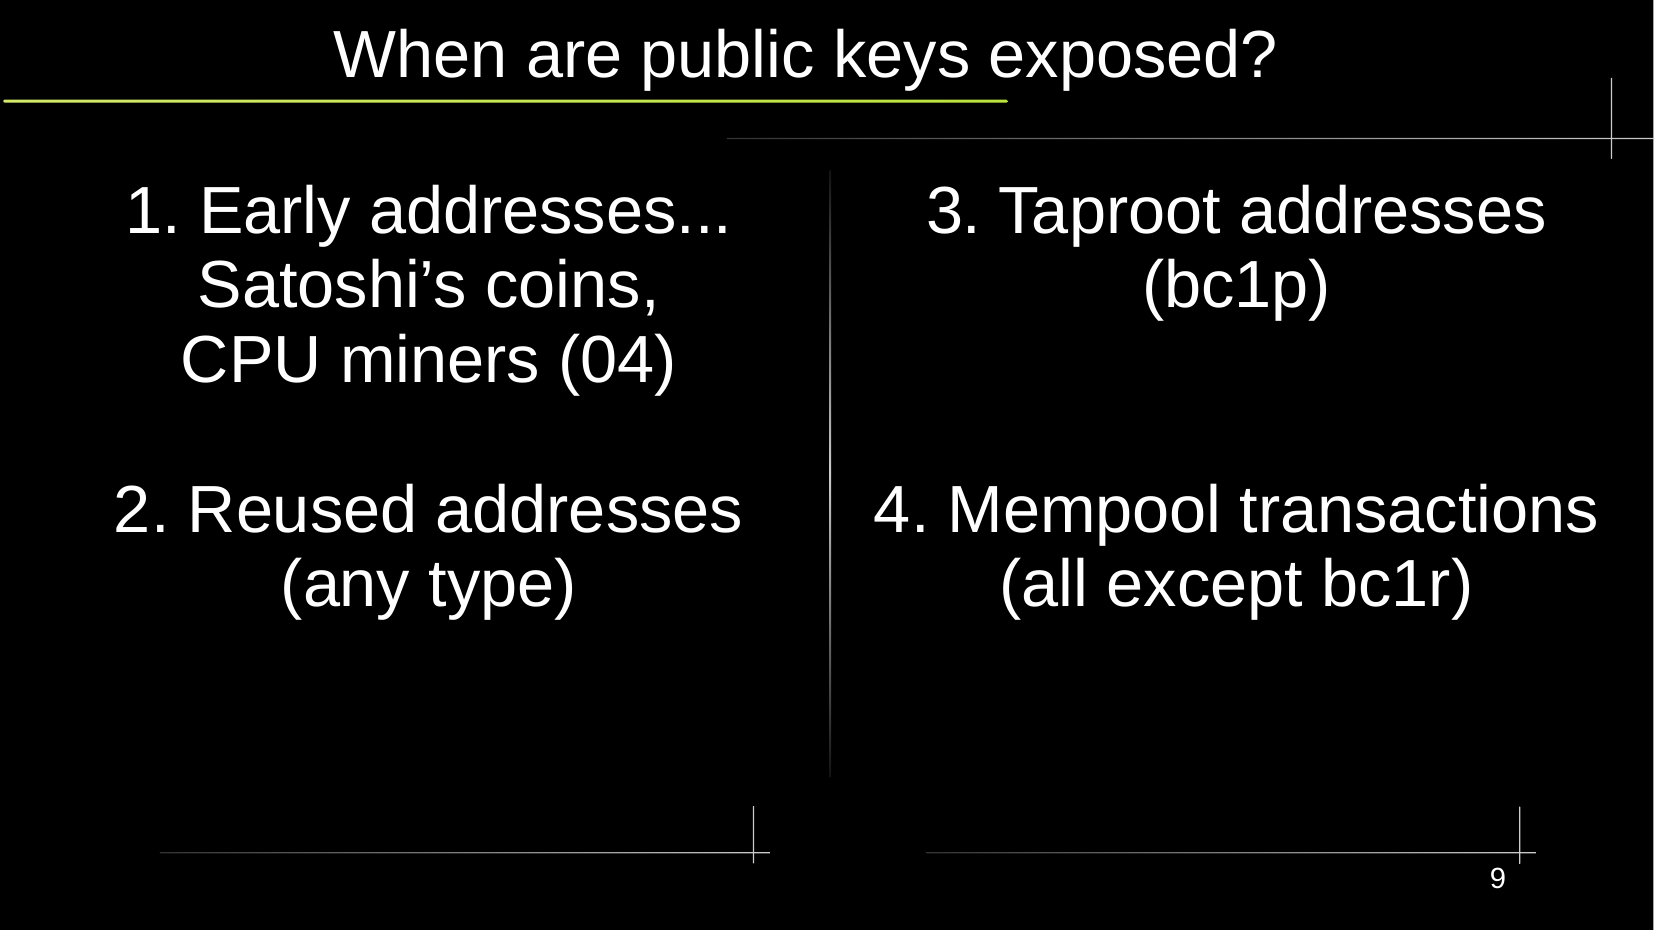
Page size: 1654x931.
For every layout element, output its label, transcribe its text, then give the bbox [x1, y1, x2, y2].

subtitle When are public keys exposed? [23, 11, 1589, 96]
text_box 1. Early addresses... Satoshi’s coins, CPU miners (04) 2. Reused addresses (any type) [25, 107, 832, 911]
text_box 3. Taproot addresses (bc1p) 4. Mempool transactions (all except bc1r) [832, 107, 1641, 911]
